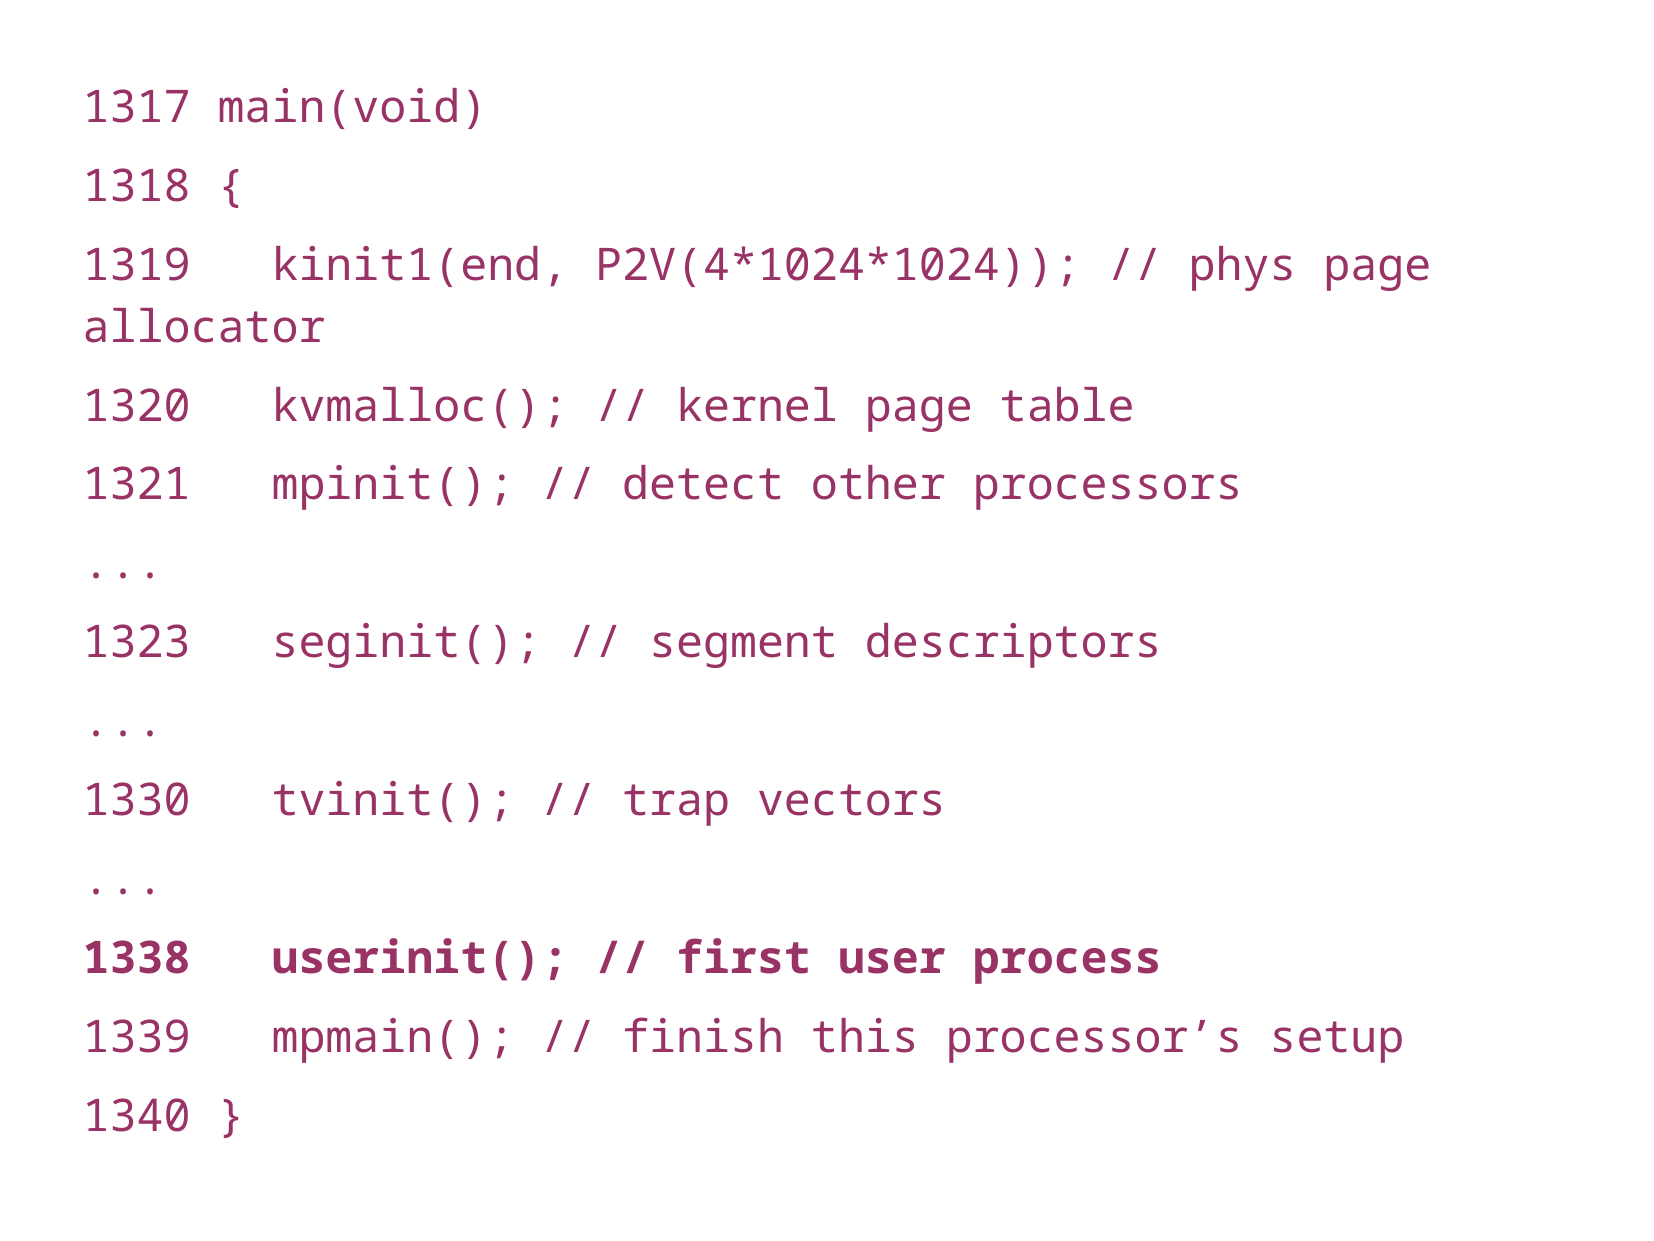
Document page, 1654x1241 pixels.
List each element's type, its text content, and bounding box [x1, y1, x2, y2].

list 1317 main(void) 1318 { 1319 kinit1(end, P2V(4*1024*1024)); // phys page allocator 1320 kvmalloc(); // kernel page table 1321 mpinit(); // detect other processors ... 1323 seginit(); // segment descriptors ... 1330 tvinit(); // trap vectors ... 1338 userinit(); // first user process 1339 mpmain(); // finish this processor’s setup 1340 } [82, 75, 1571, 1163]
